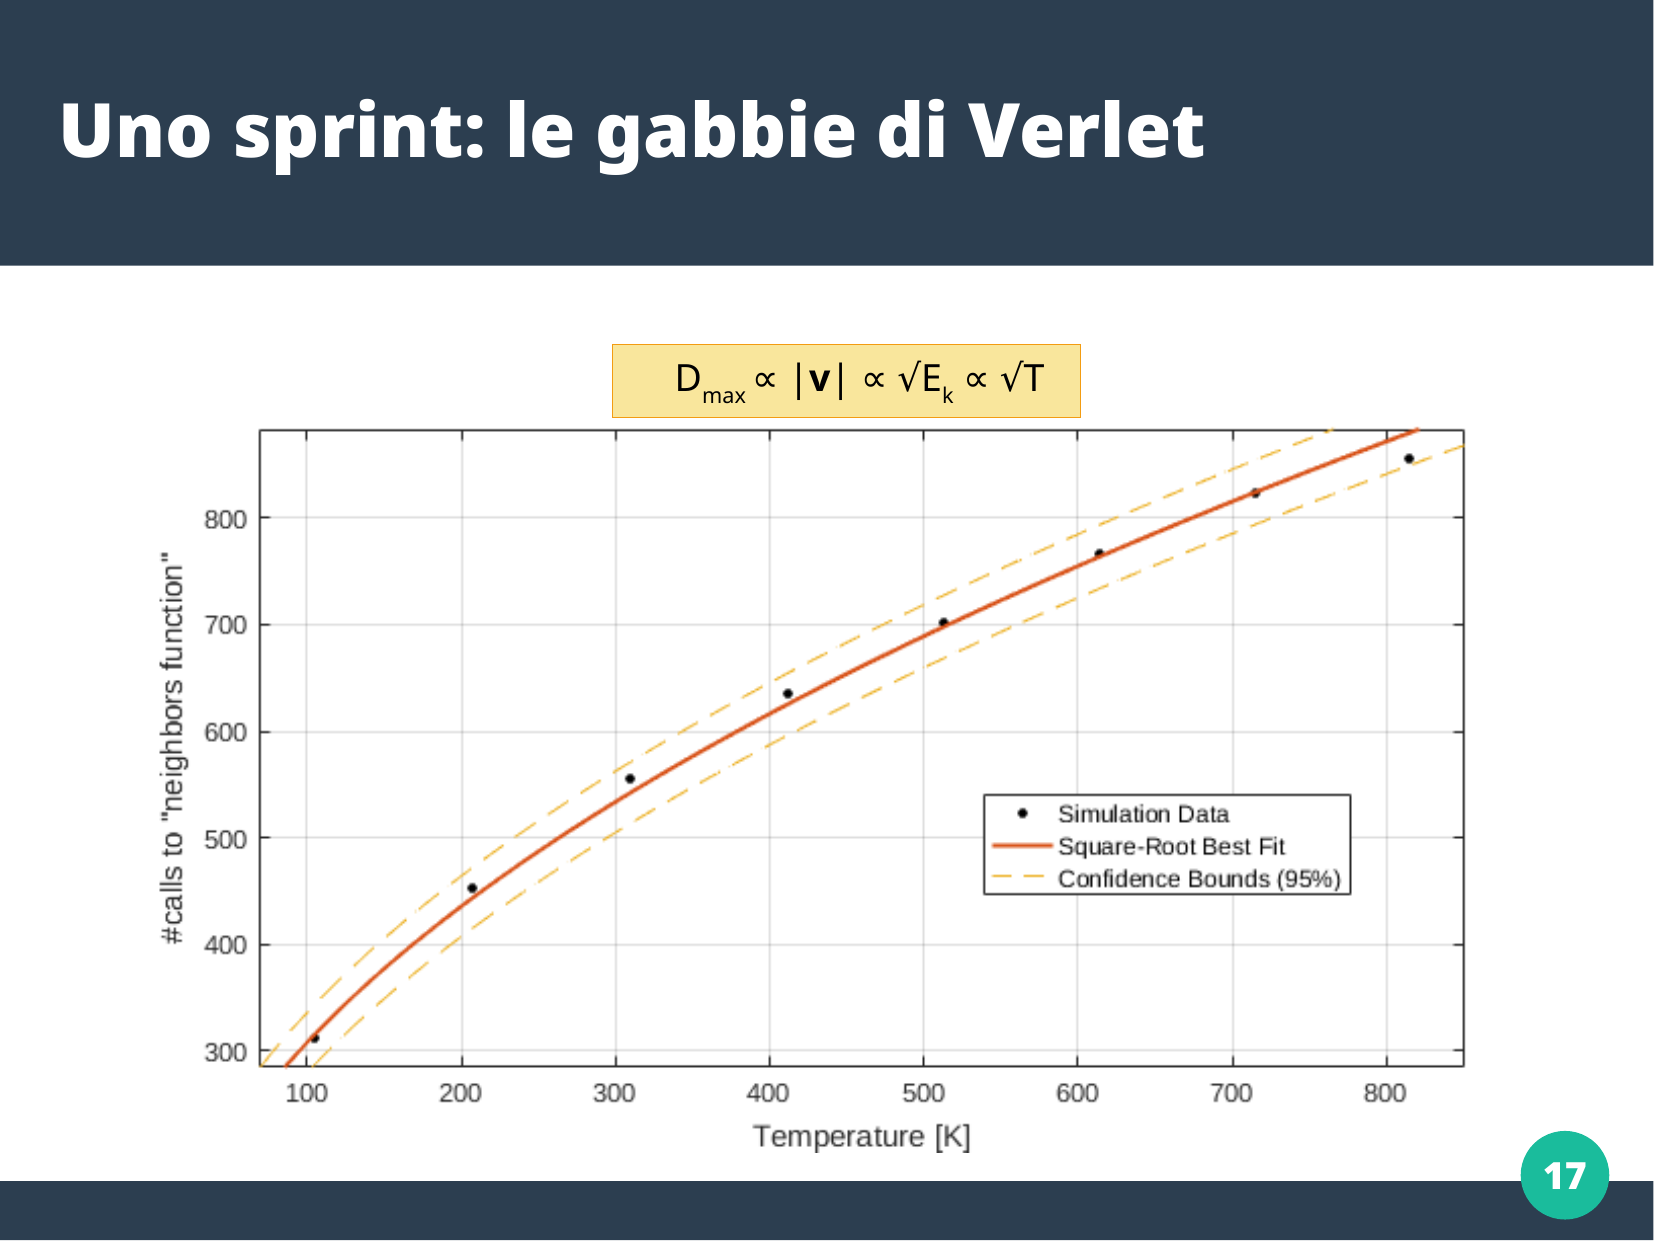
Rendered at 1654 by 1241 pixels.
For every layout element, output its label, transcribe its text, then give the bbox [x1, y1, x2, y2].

text_box Dmax ∝ |v| ∝ √Ek ∝ √T [612, 344, 1081, 415]
title Uno sprint: le gabbie di Verlet [59, 49, 1595, 207]
picture [57, 372, 1506, 1153]
